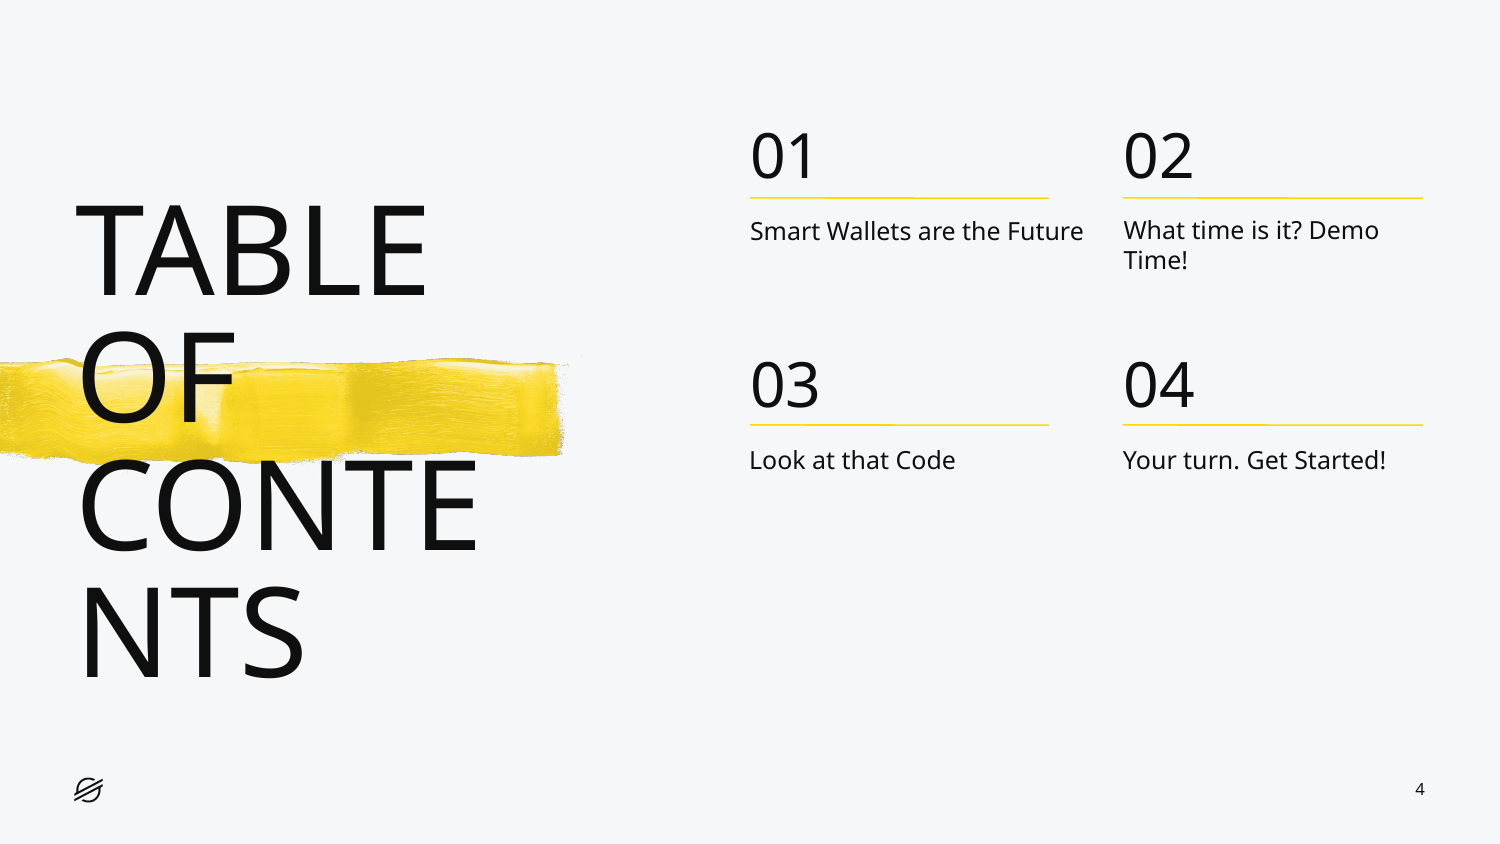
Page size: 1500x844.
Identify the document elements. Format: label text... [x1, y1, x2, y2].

slide_number <number> [1335, 530, 1425, 844]
text_box TABLE OF CONTENTS [74, 193, 534, 704]
text_box What time is it? Demo Time! [1123, 214, 1424, 275]
text_box Your turn. Get Started! [1122, 444, 1424, 475]
picture [0, 342, 74, 479]
text_box 04 [1123, 356, 1238, 421]
text_box Look at that Code [749, 444, 1050, 475]
text_box 03 [749, 356, 864, 421]
text_box 01 [749, 127, 864, 192]
picture [534, 342, 606, 479]
text_box 02 [1123, 127, 1238, 192]
text_box Smart Wallets are the Future [750, 214, 1085, 245]
